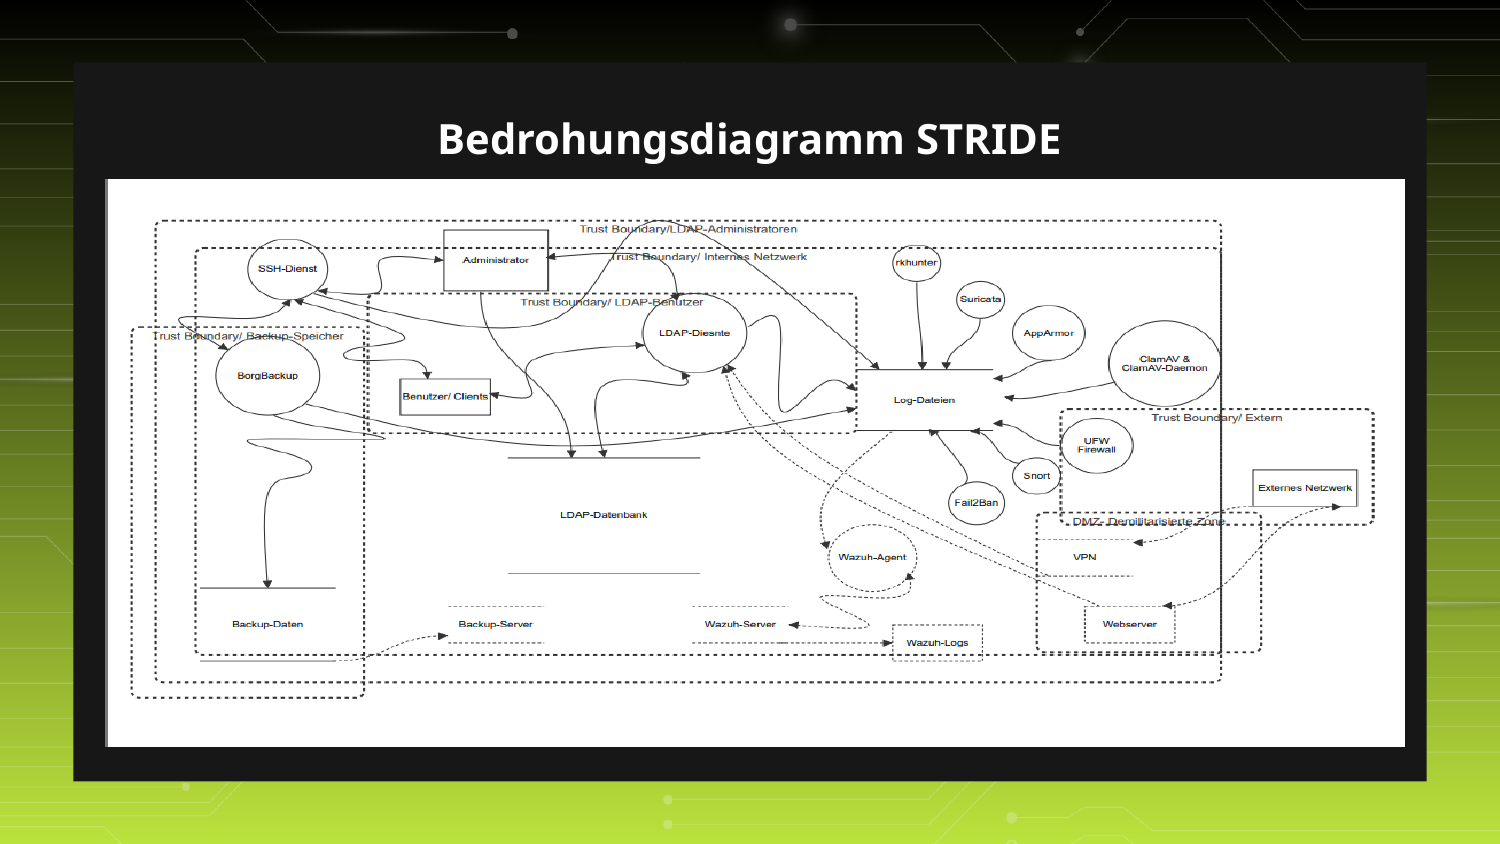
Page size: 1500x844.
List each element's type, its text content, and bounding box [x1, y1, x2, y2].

picture [0, 0, 1500, 36]
title Bedrohungsdiagramm STRIDE [118, 98, 1382, 179]
picture [105, 179, 1405, 747]
